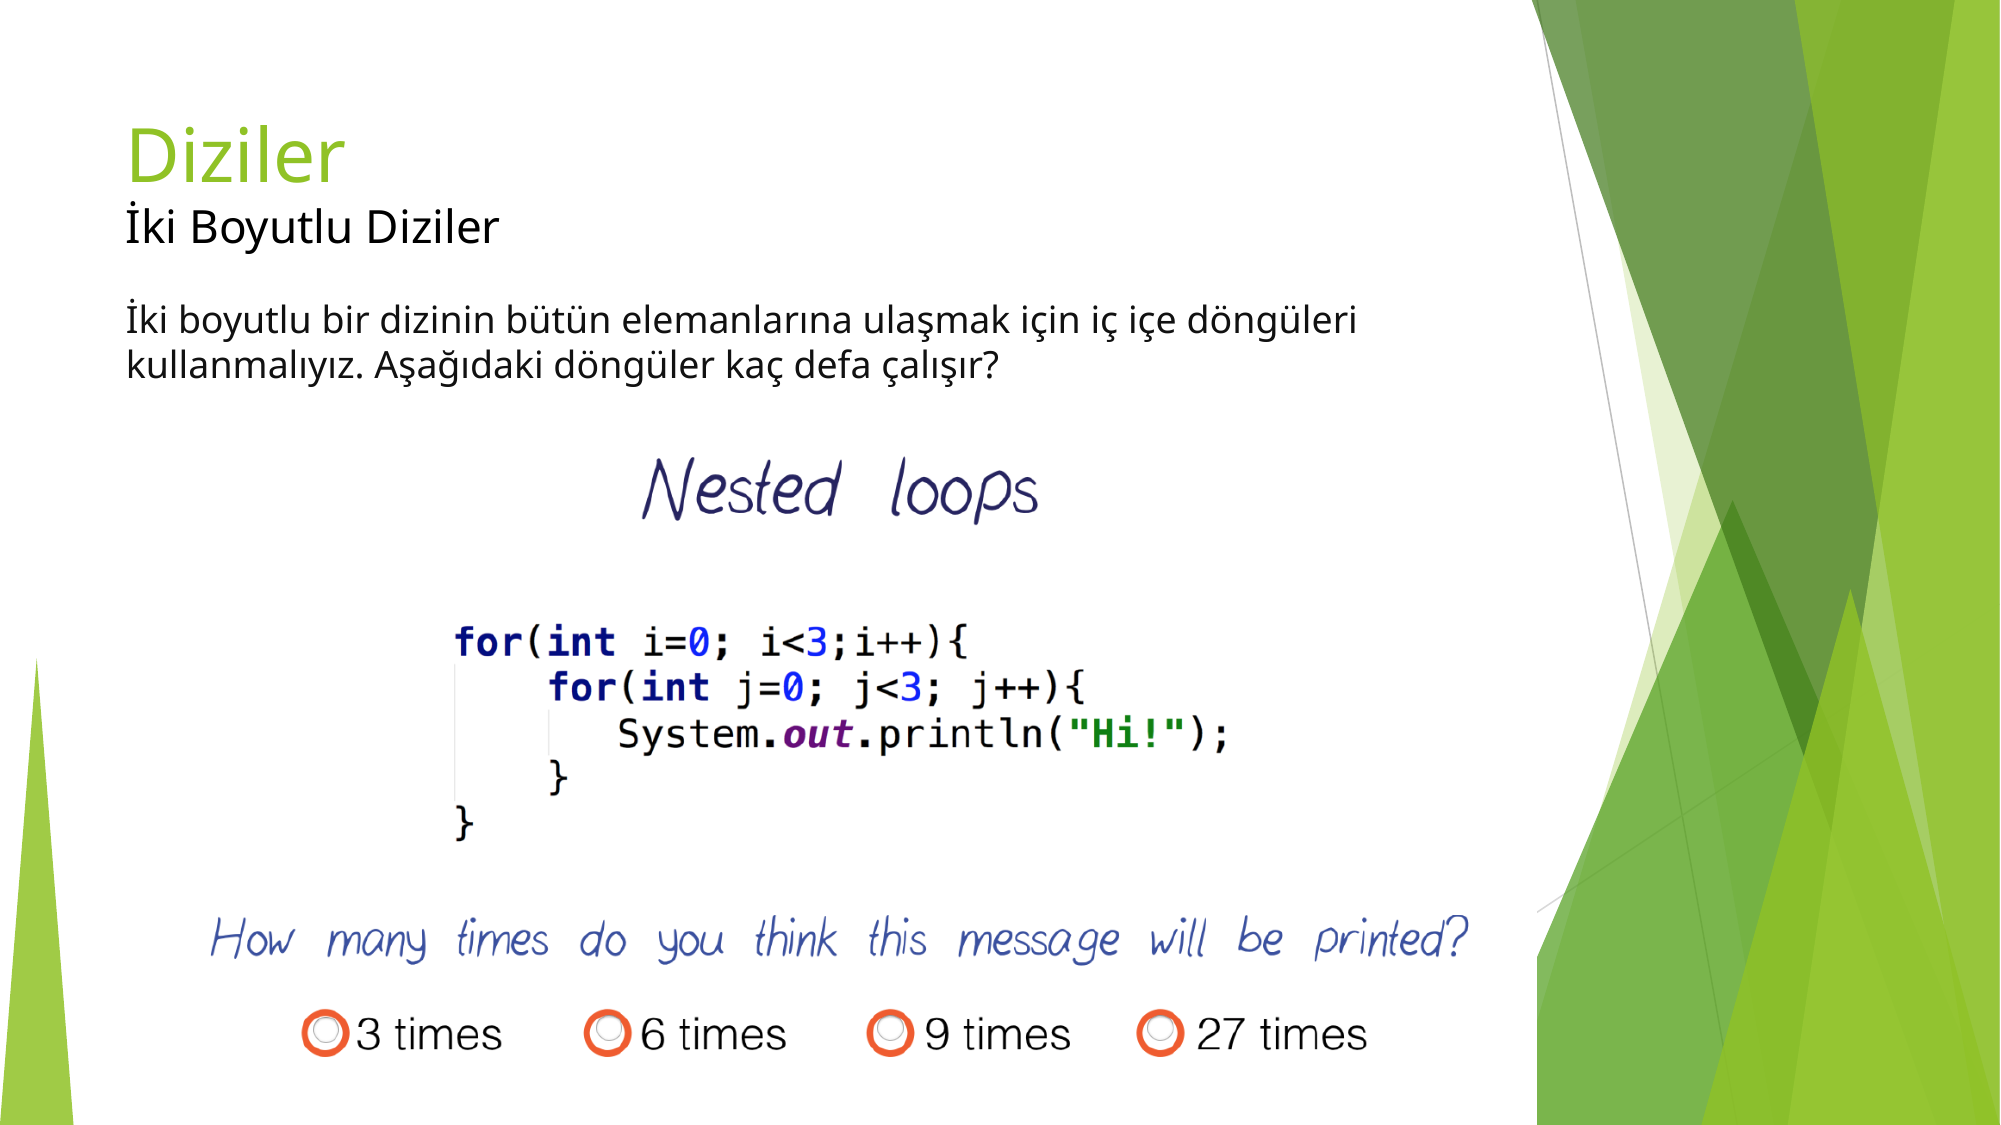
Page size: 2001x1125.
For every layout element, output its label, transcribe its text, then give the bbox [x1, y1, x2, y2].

title Diziler İki Boyutlu Diziler [111, 99, 1522, 317]
text_box İki boyutlu bir dizinin bütün elemanlarına ulaşmak için iç içe döngüleri kullanmalıyız. Aşağıdaki döngüler kaç defa çalışır? [111, 288, 1517, 697]
picture [130, 425, 1537, 1125]
